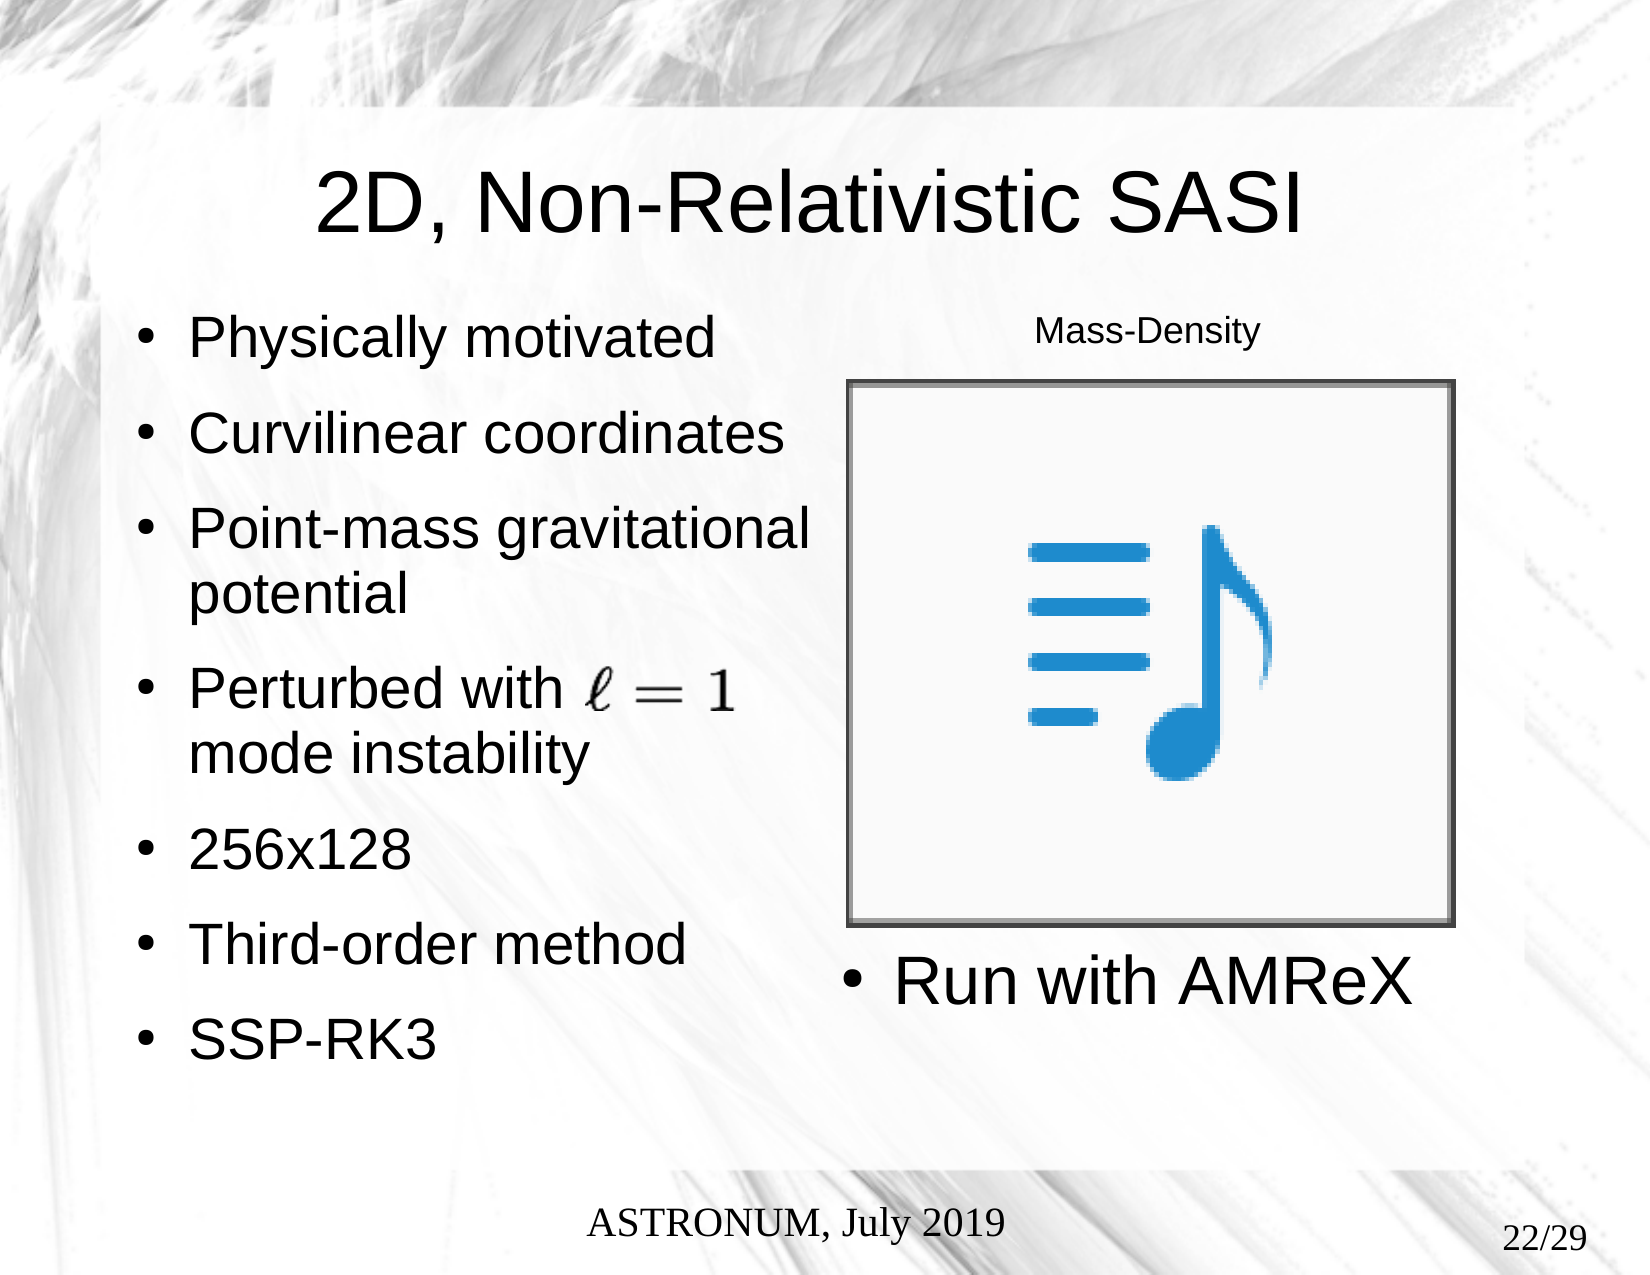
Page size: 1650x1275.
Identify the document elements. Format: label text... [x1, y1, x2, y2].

picture [0, 0, 1650, 1275]
text_box [844, 378, 1457, 929]
list Physically motivated Curvilinear coordinates Point-mass gravitational potential Perturbed with mode instability 256x128 Third-order method SSP-RK3 [117, 305, 826, 1146]
list Run with AMReX [822, 942, 1531, 1153]
text_box Mass-Density [855, 302, 1441, 360]
title 2D, Non-Relativistic SASI [117, 115, 1503, 288]
